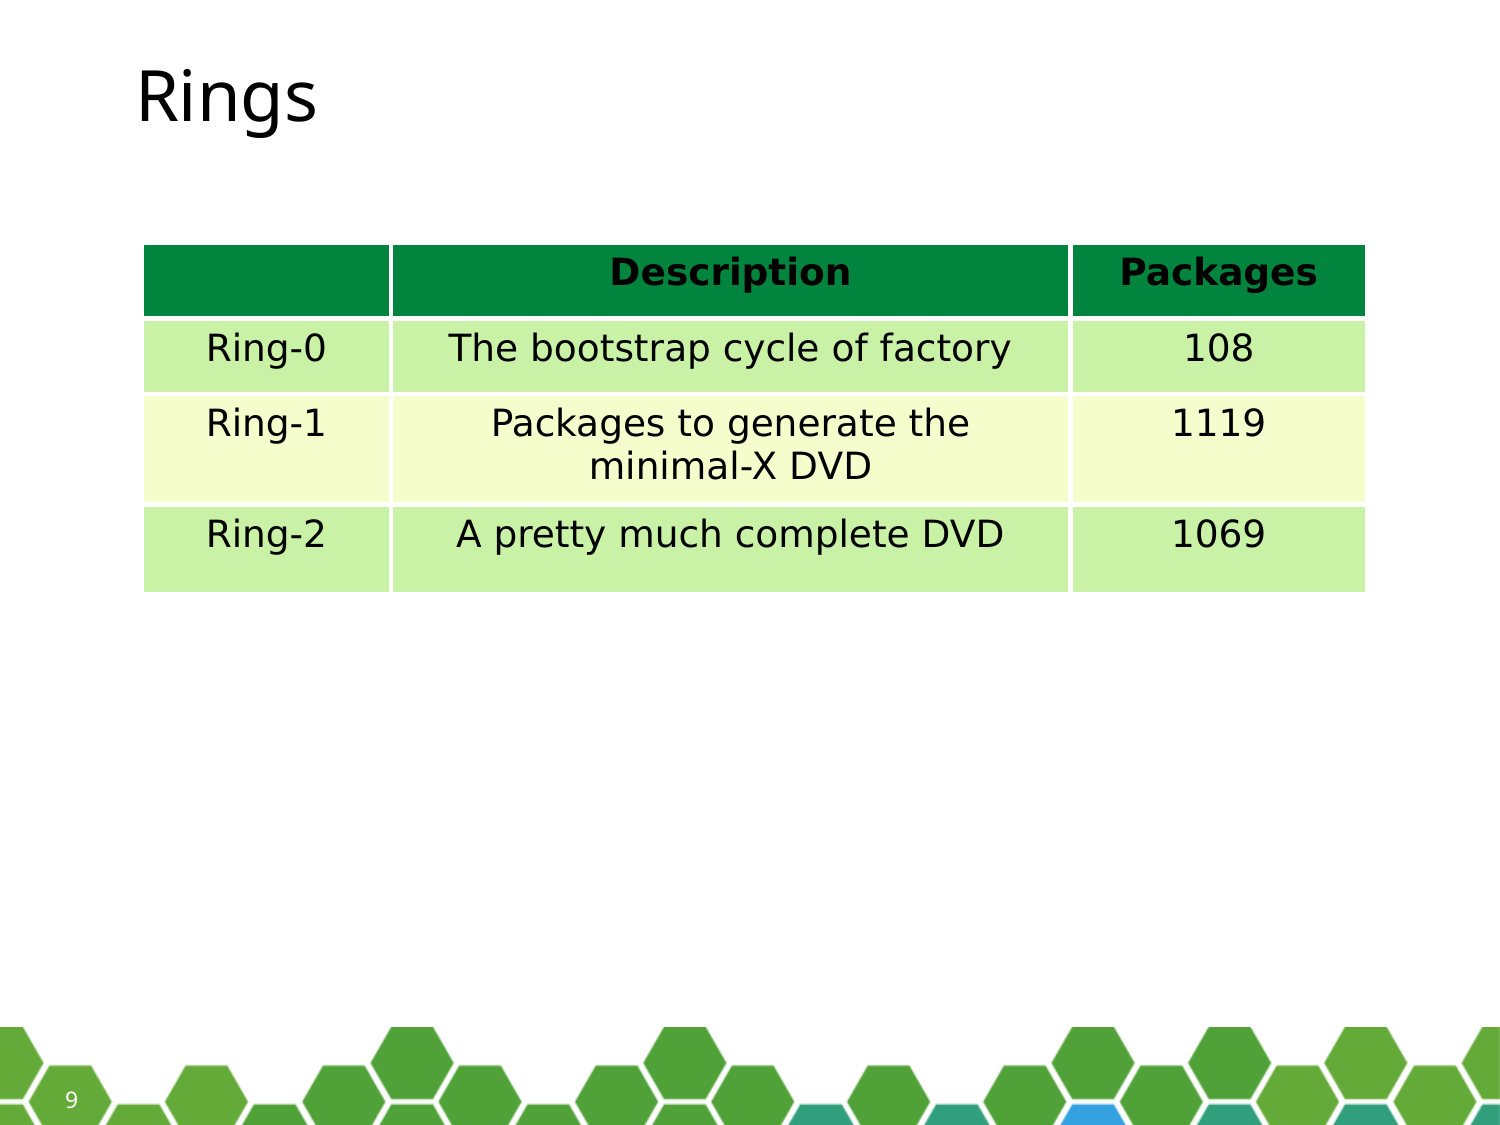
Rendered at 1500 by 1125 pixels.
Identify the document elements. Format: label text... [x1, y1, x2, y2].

table_cell Ring-2 [144, 507, 389, 592]
table_cell Ring-0 [144, 321, 389, 392]
table_header [144, 245, 389, 316]
table_cell The bootstrap cycle of factory [393, 321, 1068, 392]
table_cell 108 [1073, 321, 1365, 392]
picture [0, 1027, 1500, 1125]
title Rings [135, 12, 1372, 175]
table_header Description [393, 245, 1068, 316]
table_header Packages [1073, 245, 1365, 316]
table_cell A pretty much complete DVD [393, 507, 1068, 592]
table_cell 1069 [1073, 507, 1365, 592]
table_cell 1119 [1073, 396, 1365, 502]
table_cell Ring-1 [144, 396, 389, 502]
table_cell Packages to generate the minimal-X DVD [393, 396, 1068, 502]
